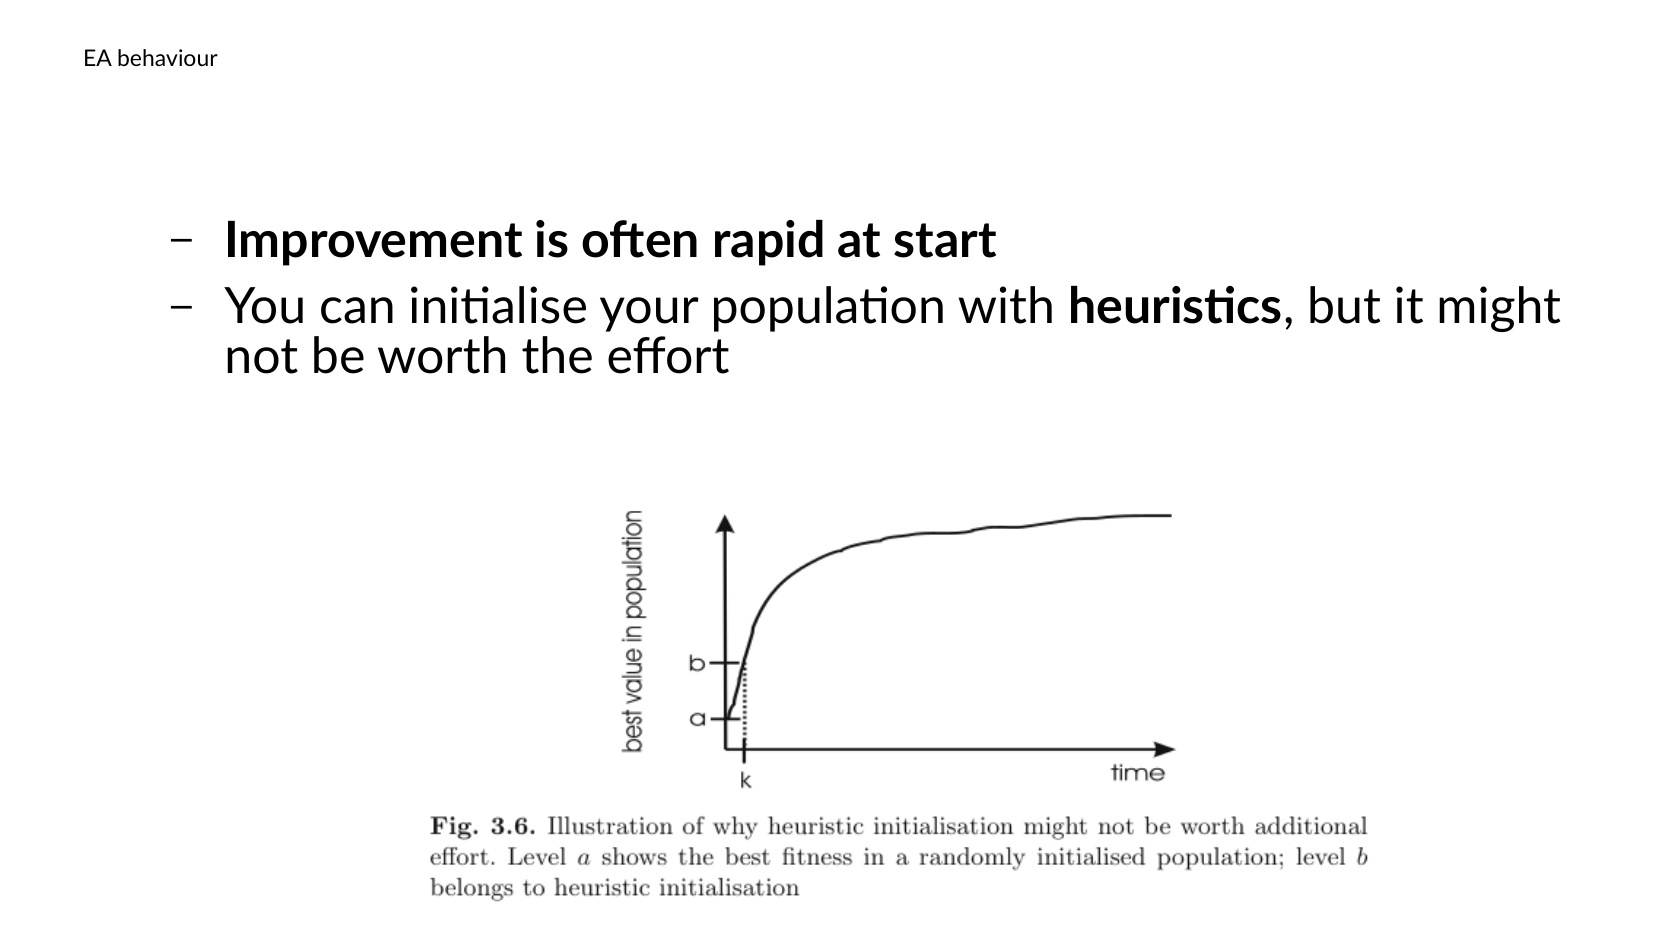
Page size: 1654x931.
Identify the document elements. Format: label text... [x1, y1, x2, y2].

picture [425, 472, 1382, 919]
title EA behaviour [83, 0, 1571, 119]
list Improvement is often rapid at start You can initialise your population with heuristics, but it might not be worth the effort [82, 217, 1571, 839]
